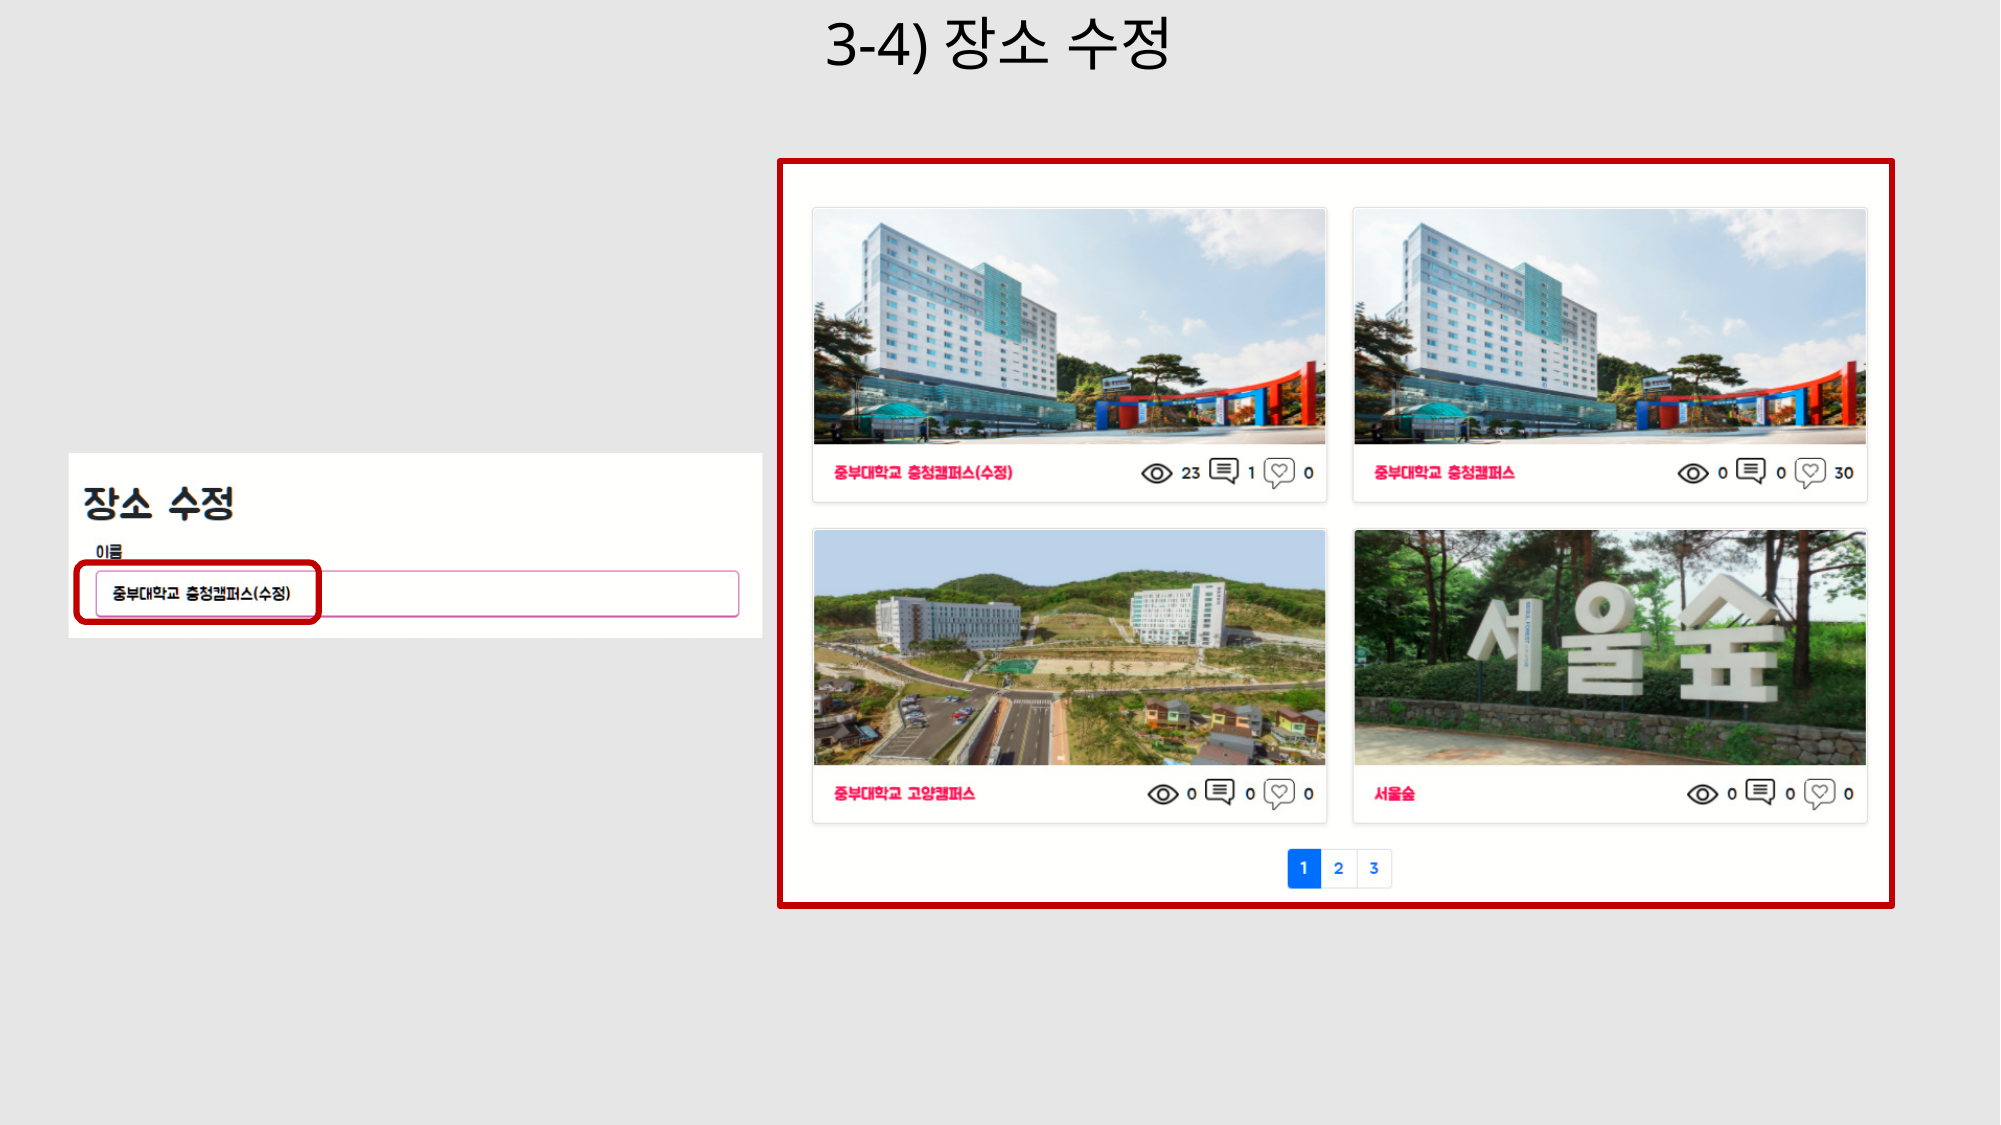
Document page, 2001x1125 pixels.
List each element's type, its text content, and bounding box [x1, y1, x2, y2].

text_box 3-4) 장소 수정 [564, 0, 1436, 85]
picture [68, 453, 763, 638]
picture [782, 163, 1890, 903]
